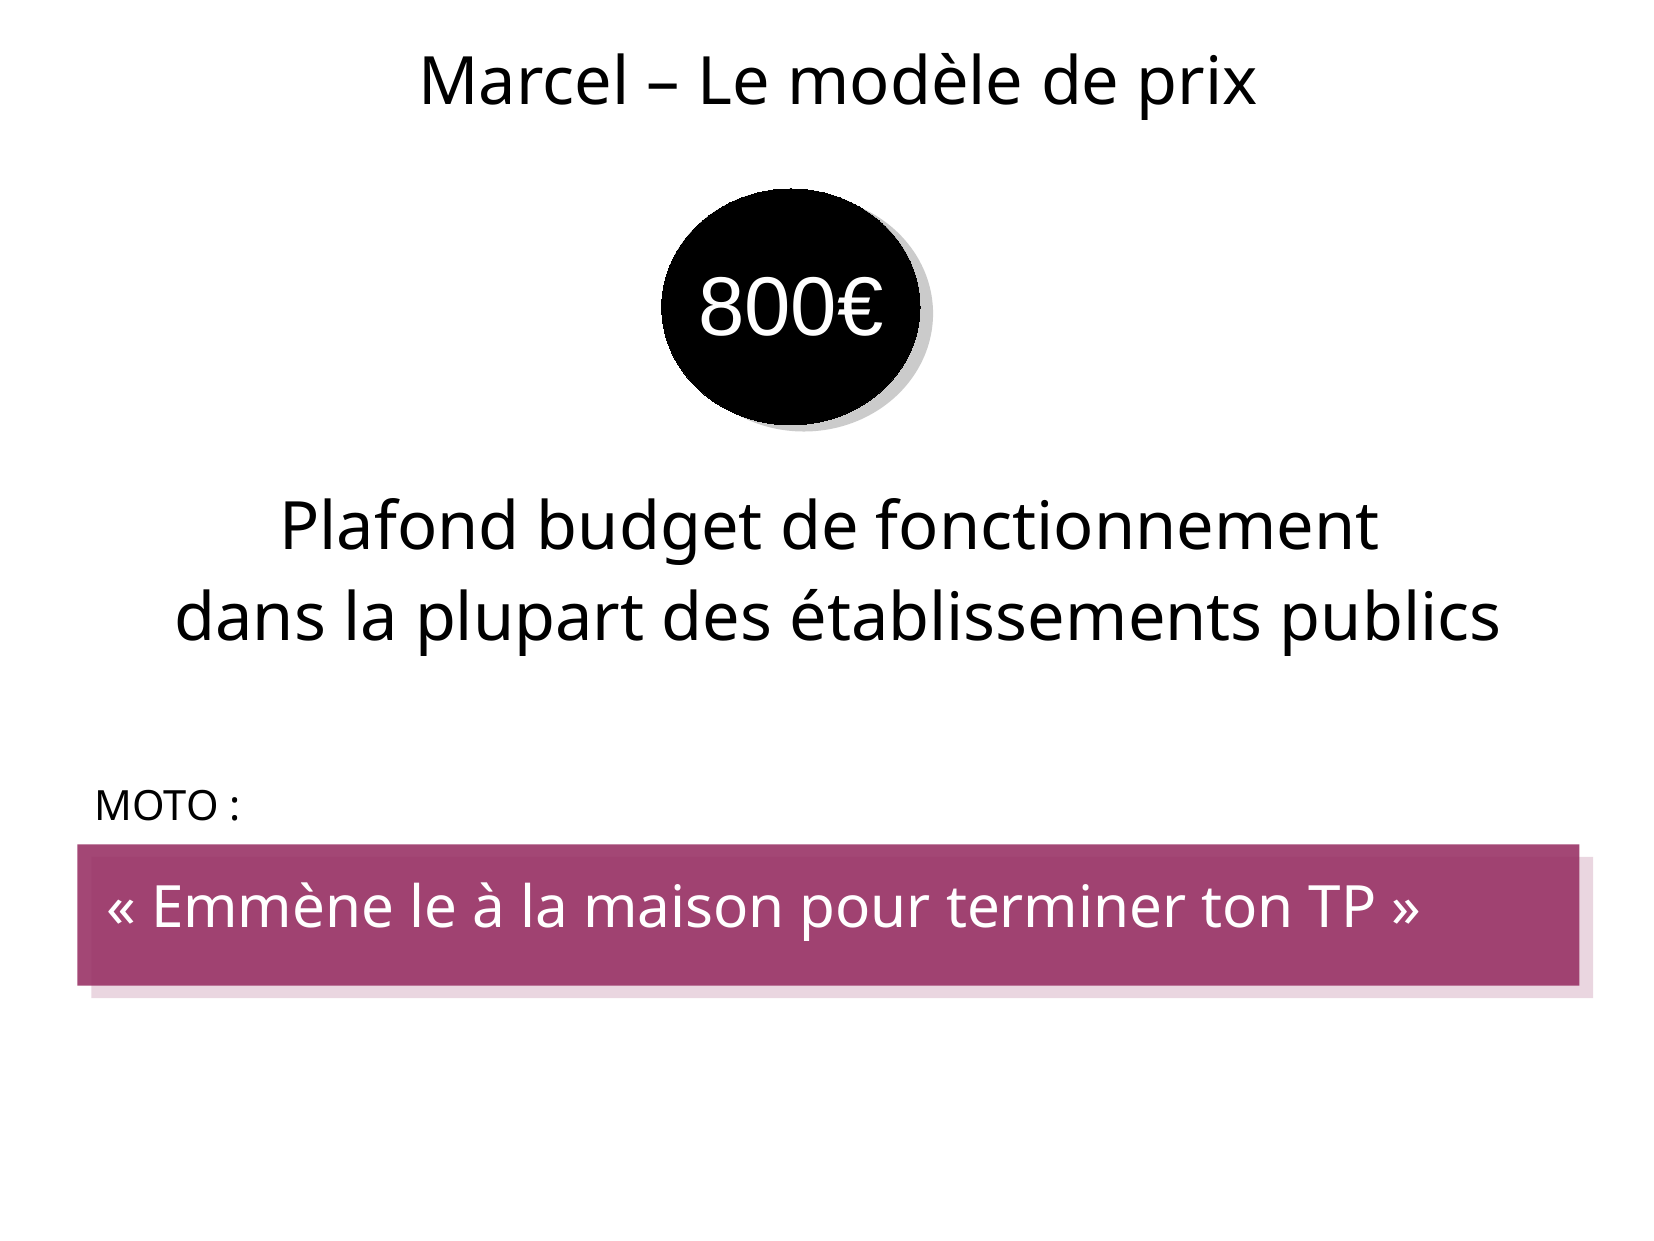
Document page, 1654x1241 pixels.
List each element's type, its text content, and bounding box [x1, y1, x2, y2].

text_box 800€ [661, 188, 921, 425]
title Marcel – Le modèle de prix [94, 35, 1583, 123]
text_box [77, 844, 1594, 999]
title Plafond budget de fonctionnement dans la plupart des établissements publics [94, 482, 1583, 656]
text_box « Emmène le à la maison pour terminer ton TP » [91, 857, 1654, 980]
title MOTO : [94, 763, 1583, 845]
text_box [738, 209, 934, 432]
